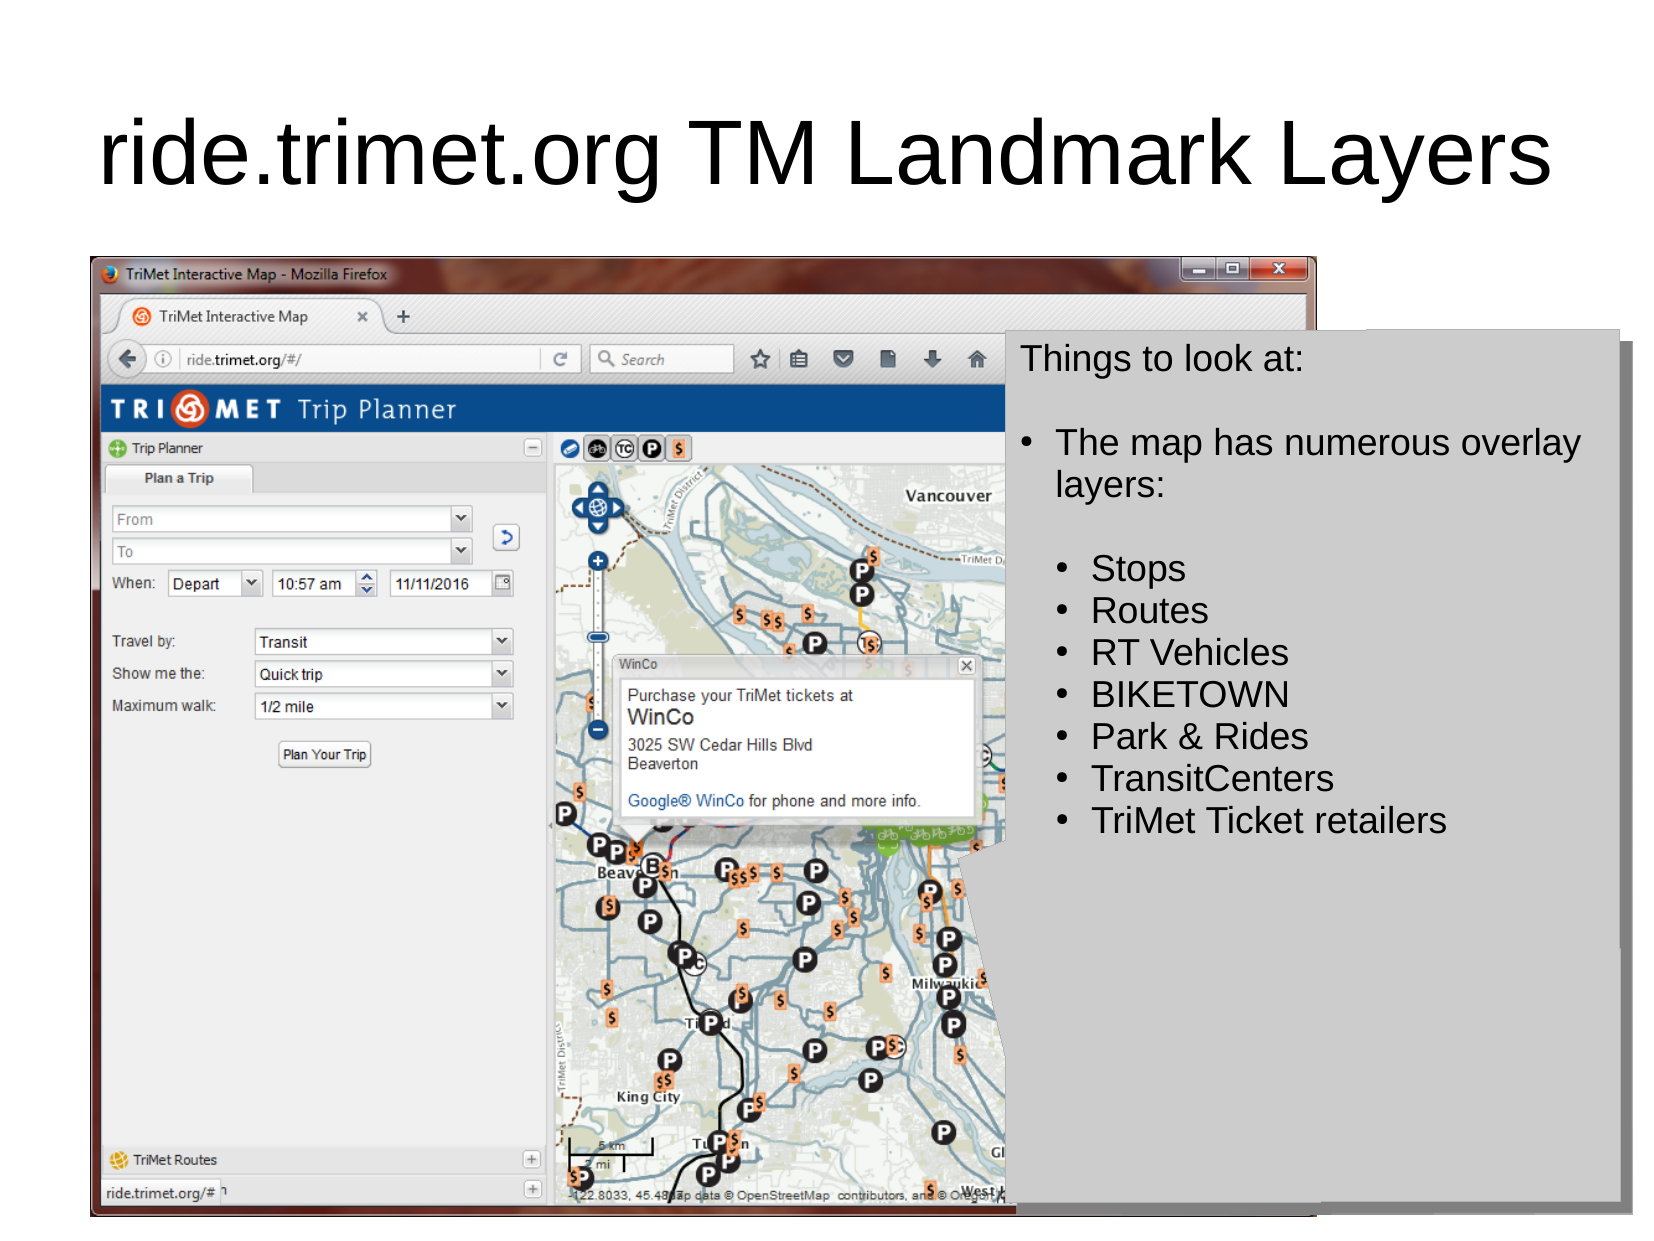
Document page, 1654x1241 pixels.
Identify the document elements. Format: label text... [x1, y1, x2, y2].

title ride.trimet.org TM Landmark Layers [82, 49, 1571, 257]
picture [90, 256, 1317, 1217]
text_box Things to look at: The map has numerous overlay layers: Stops Routes RT Vehicles BIKETOWN Park & Rides TransitCenters TriMet Ticket retailers [957, 329, 1621, 1203]
